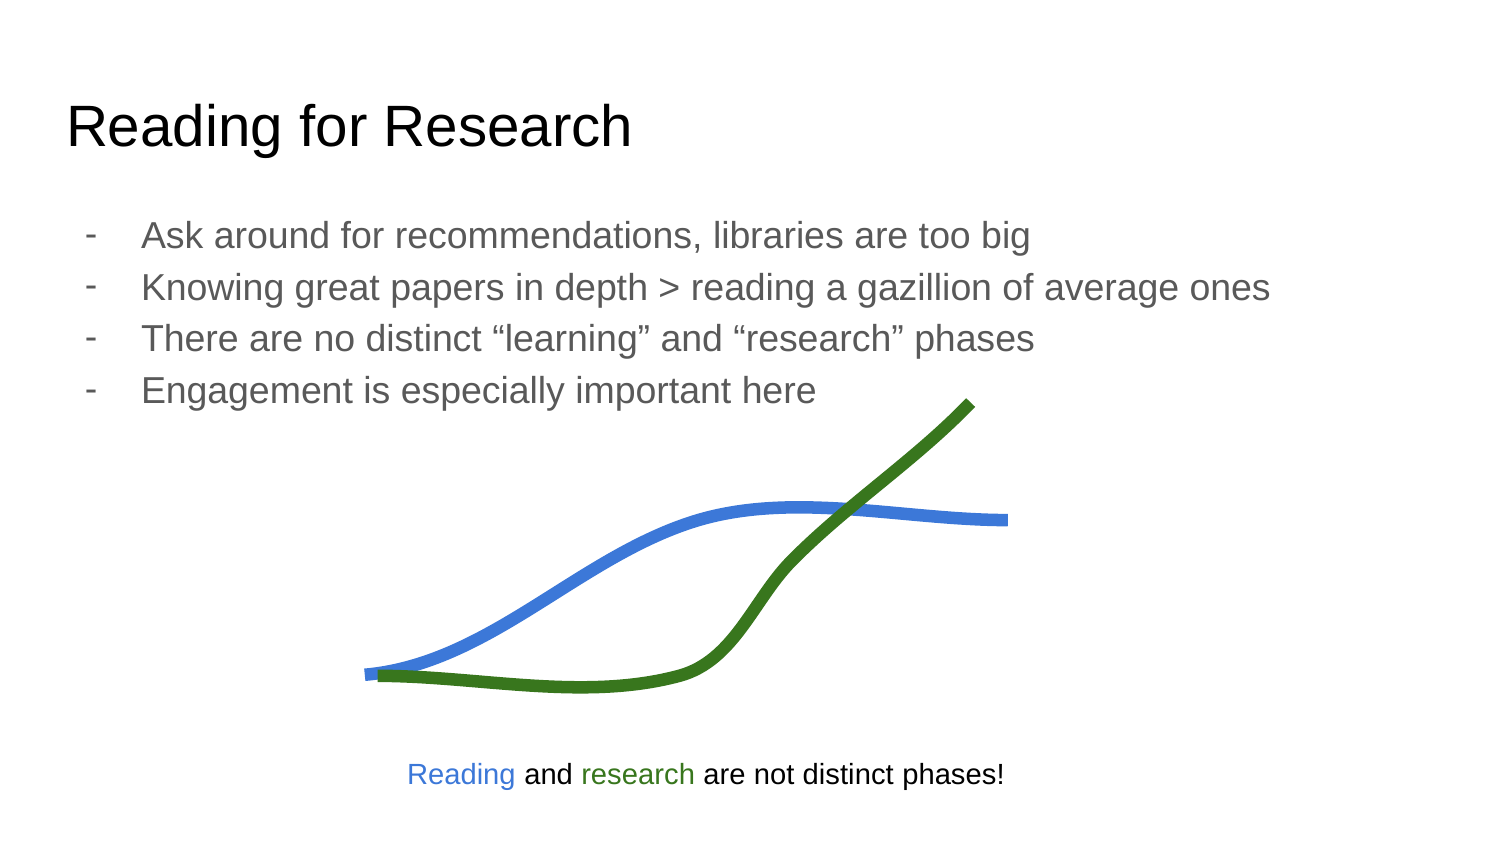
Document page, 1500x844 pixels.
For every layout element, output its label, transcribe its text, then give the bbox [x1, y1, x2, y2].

text_box Reading and research are not distinct phases! [392, 740, 1168, 831]
title Reading for Research [51, 72, 1449, 167]
list Ask around for recommendations, libraries are too big Knowing great papers in depth > reading a gazillion of average ones There are no distinct “learning” and “research” phases Engagement is especially important here [51, 189, 1396, 750]
